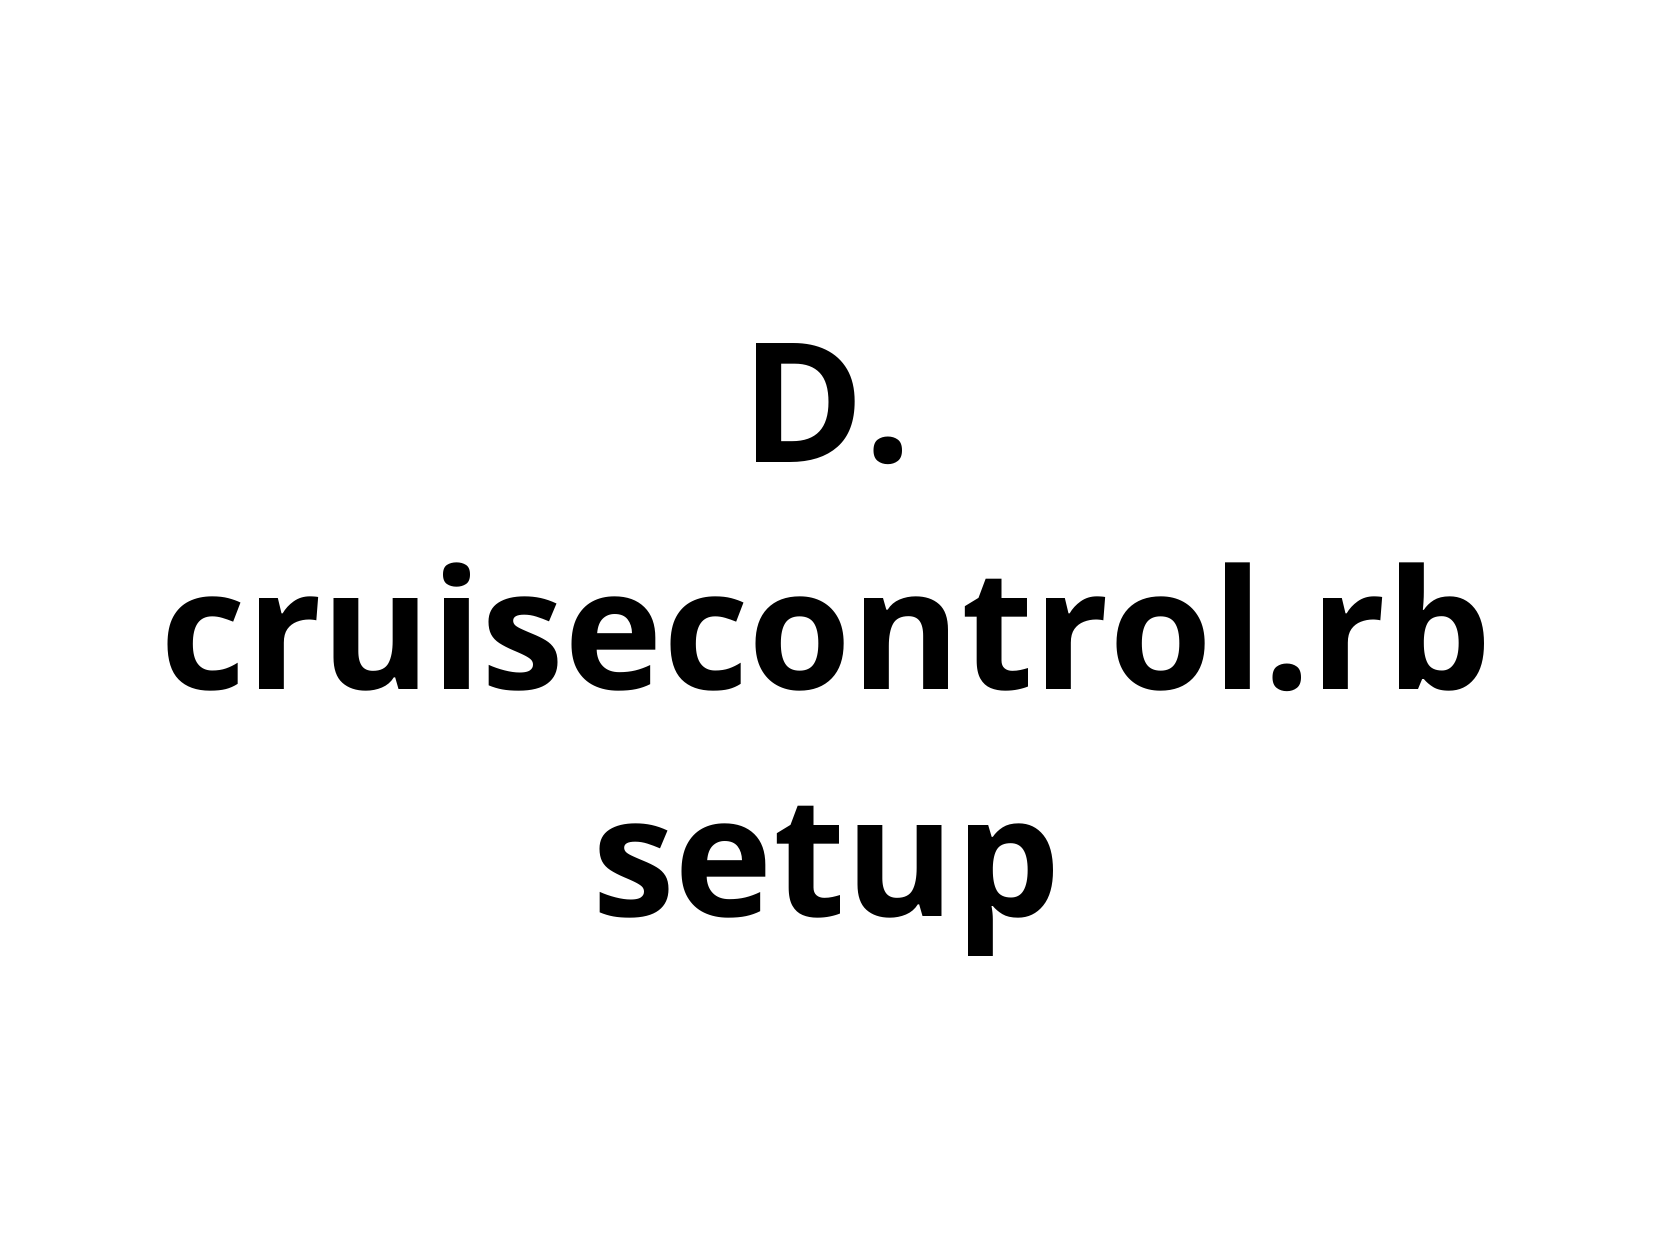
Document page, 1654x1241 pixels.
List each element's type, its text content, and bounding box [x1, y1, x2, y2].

title D. cruisecontrol.rb setup [82, 49, 1571, 1201]
